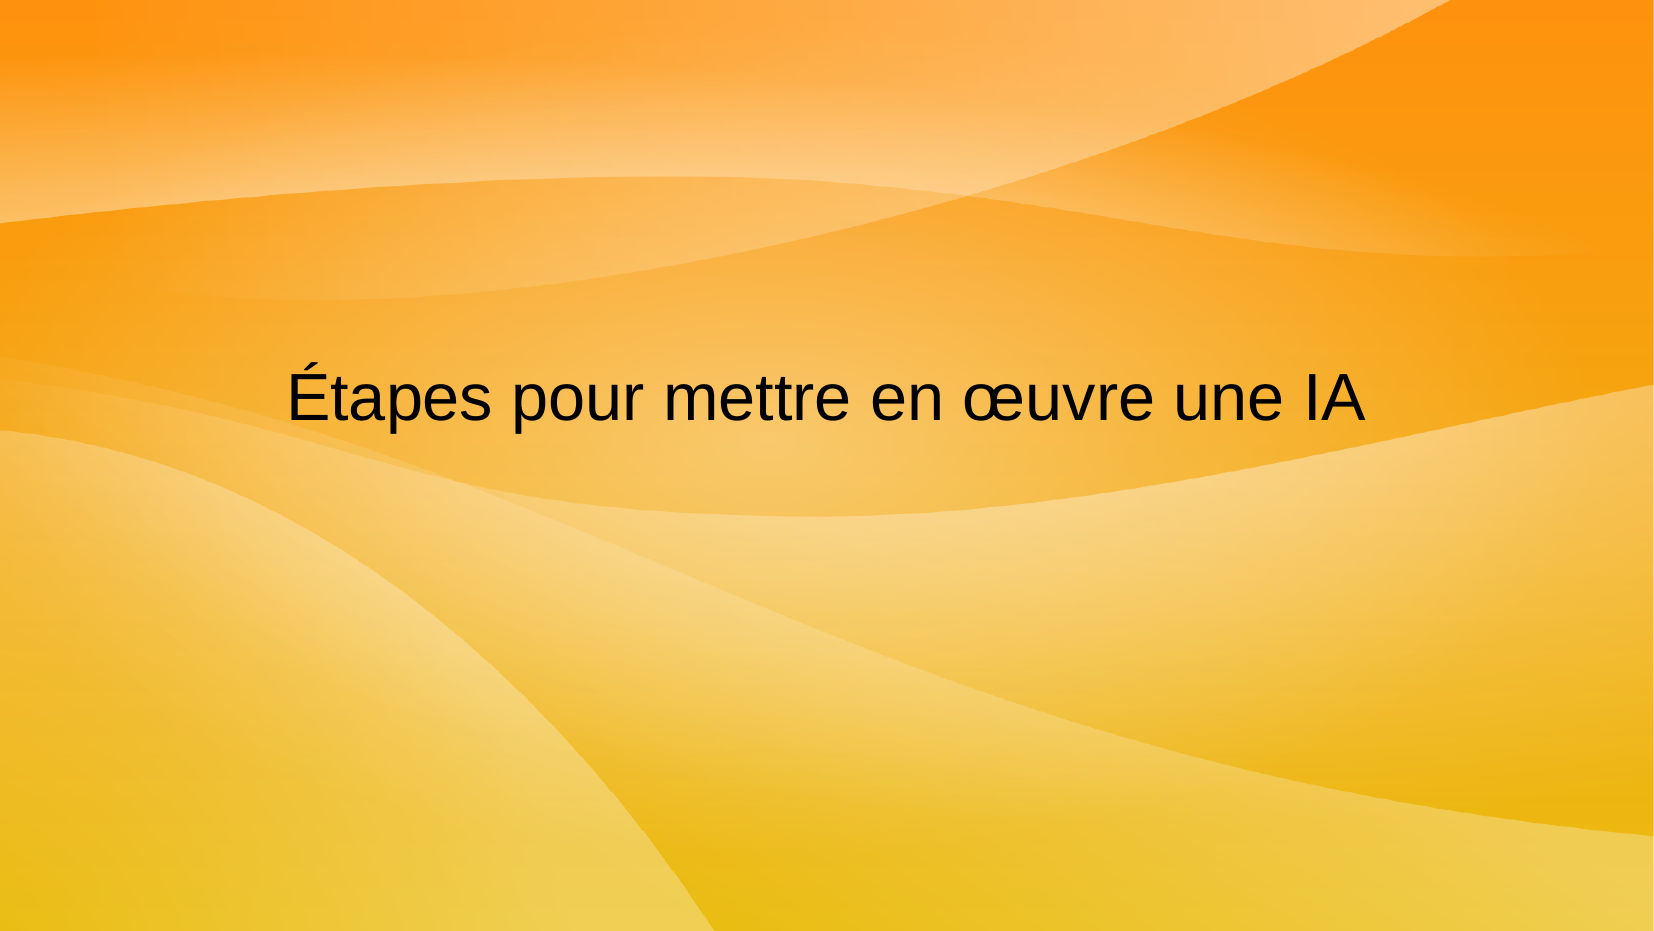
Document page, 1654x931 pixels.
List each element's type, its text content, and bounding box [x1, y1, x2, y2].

subtitle Étapes pour mettre en œuvre une IA [82, 37, 1571, 757]
picture [0, 0, 1654, 931]
